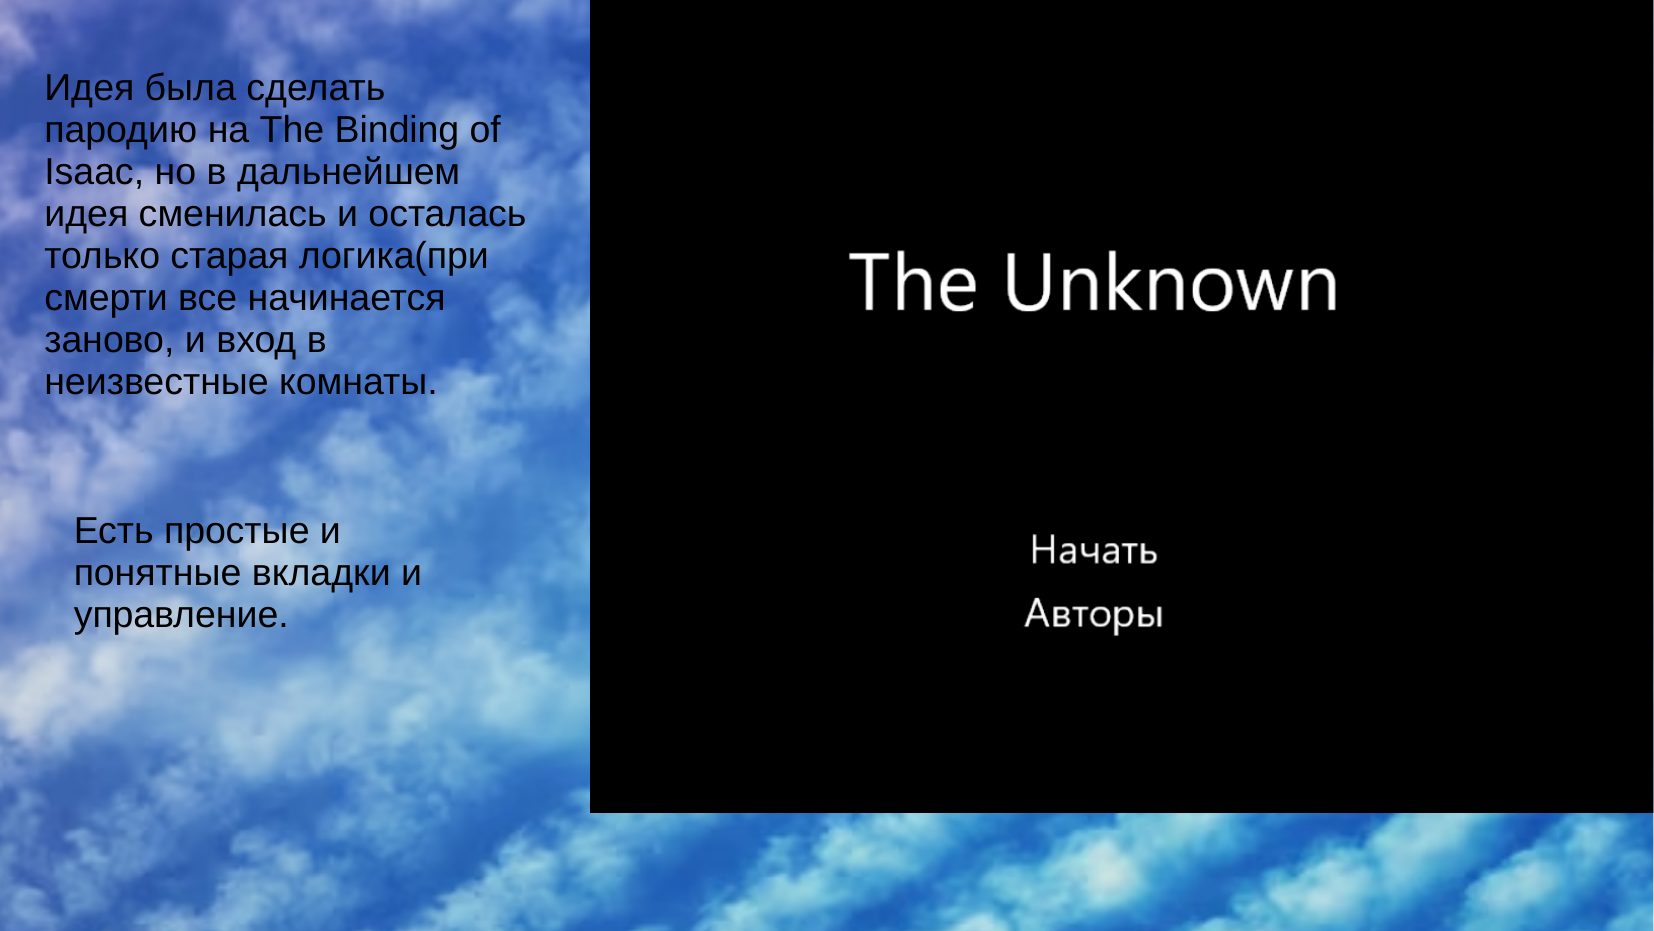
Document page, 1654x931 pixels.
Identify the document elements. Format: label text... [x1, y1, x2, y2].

text_box Есть простые и понятные вкладки и управление. [59, 501, 443, 886]
picture [0, 0, 1654, 931]
text_box Идея была сделать пародию на The Binding of Isaac, но в дальнейшем идея сменилась и осталась только старая логика(при смерти все начинается заново, и вход в неизвестные комнаты. [29, 59, 562, 532]
